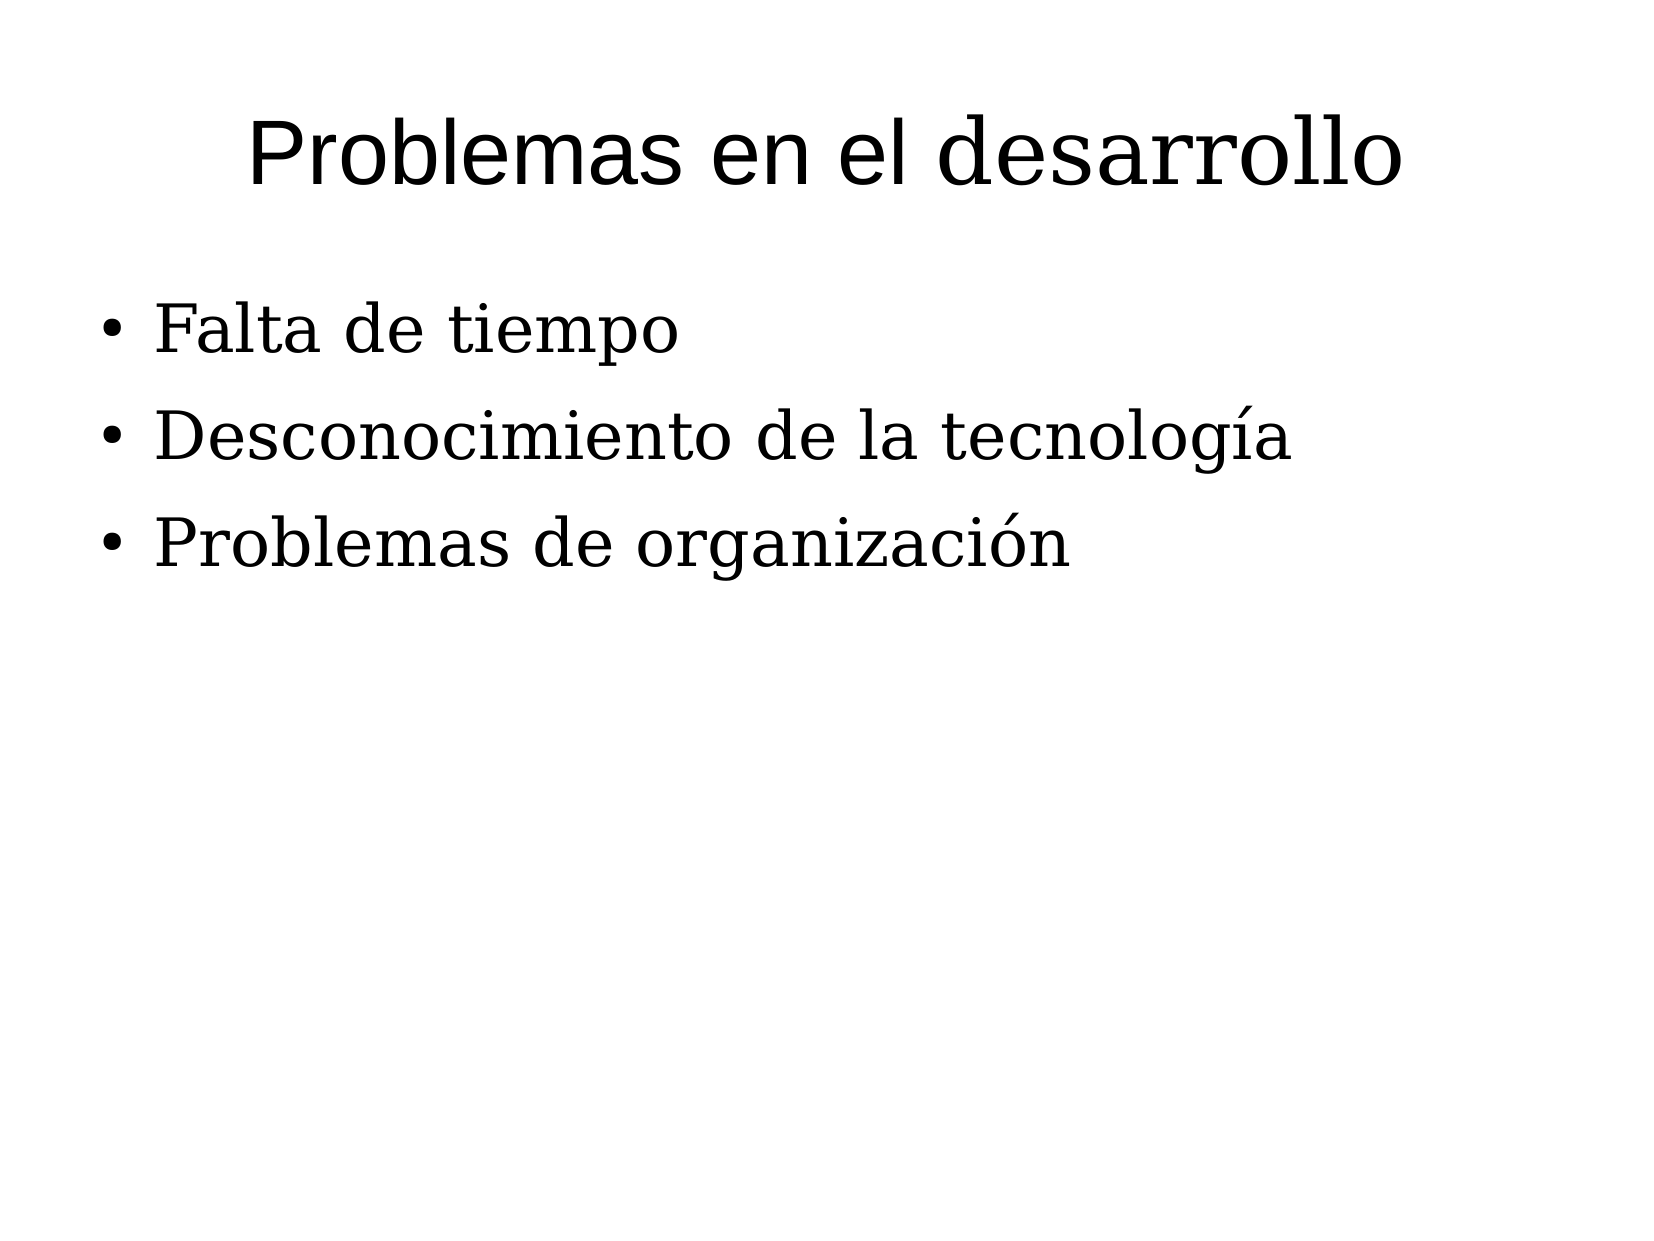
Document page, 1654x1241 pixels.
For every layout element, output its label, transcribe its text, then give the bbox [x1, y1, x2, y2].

list Falta de tiempo Desconocimiento de la tecnología Problemas de organización [82, 290, 1571, 1010]
title Problemas en el desarrollo [82, 49, 1571, 257]
